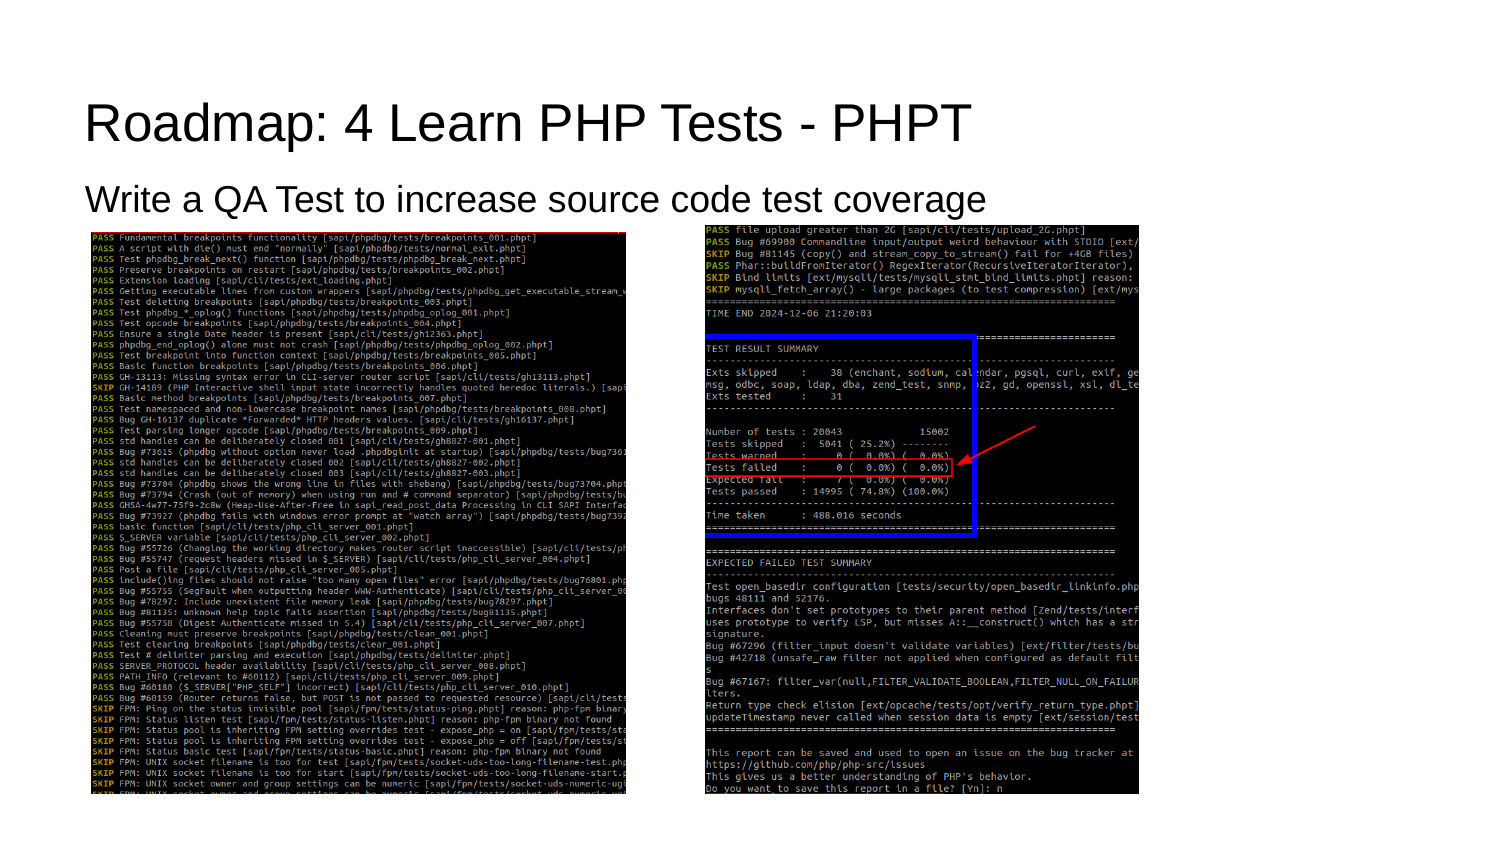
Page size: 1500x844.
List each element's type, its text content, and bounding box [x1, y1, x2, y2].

title Roadmap: 4 Learn PHP Tests - PHPT [69, 72, 1468, 160]
title Write a QA Test to increase source code test coverage [69, 160, 1468, 233]
picture [705, 225, 1139, 794]
picture [91, 232, 626, 794]
